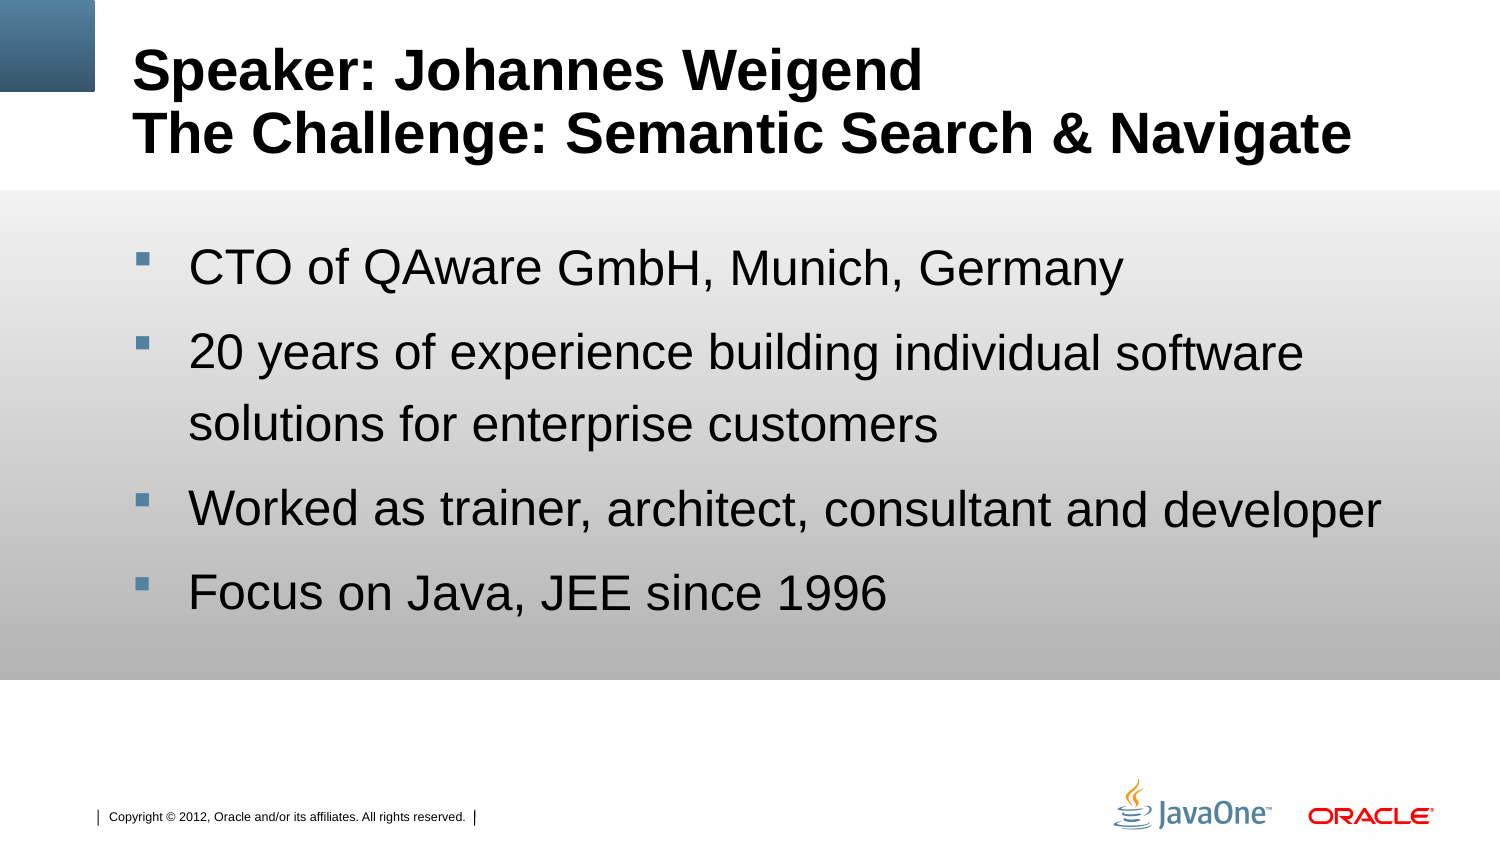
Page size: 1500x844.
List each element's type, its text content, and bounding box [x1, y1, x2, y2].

list CTO of QAware GmbH, Munich, Germany 20 years of experience building individual software solutions for enterprise customers Worked as trainer, architect, consultant and developer Focus on Java, JEE since 1996 [131, 222, 1408, 654]
picture [1293, 792, 1445, 840]
picture [1097, 761, 1288, 844]
title Speaker: Johannes Weigend The Challenge: Semantic Search & Navigate [132, 40, 1407, 166]
